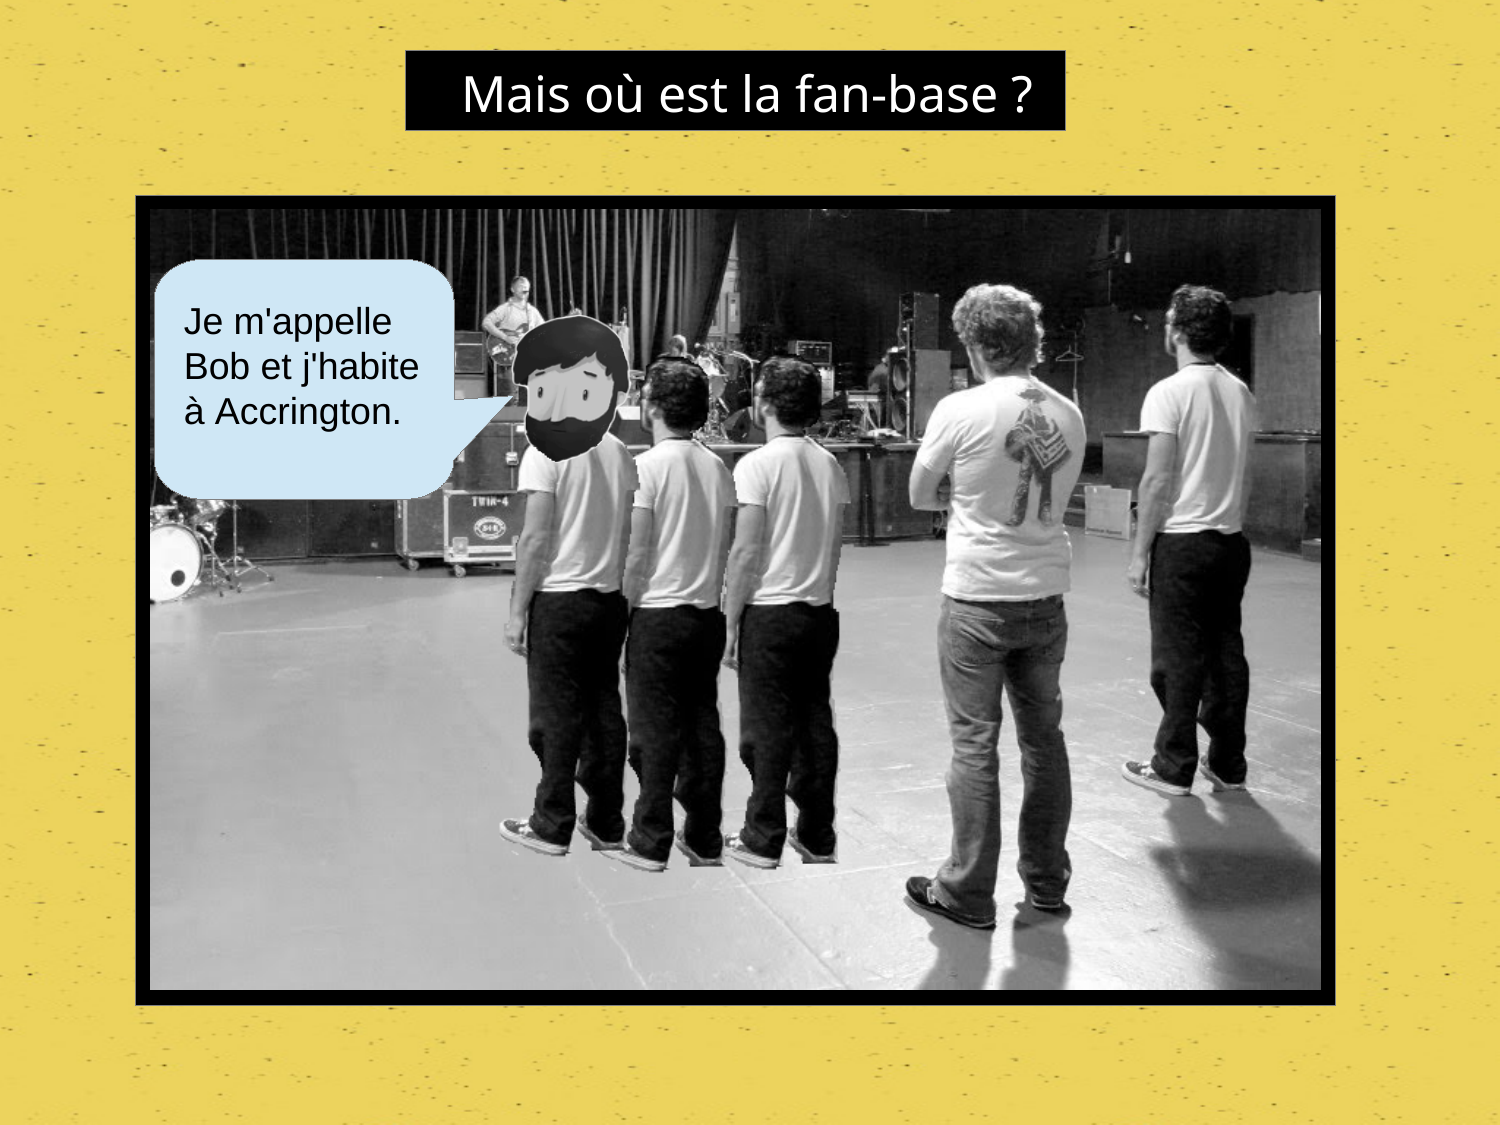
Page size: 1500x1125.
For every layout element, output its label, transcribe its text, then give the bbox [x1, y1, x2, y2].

text_box Je m'appelle Bob et j'habite à Accrington. [169, 289, 472, 440]
text_box [135, 195, 1336, 1006]
picture [0, 0, 1500, 1125]
text_box Mais où est la fan-base ? [446, 54, 1049, 131]
text_box [405, 50, 1066, 131]
